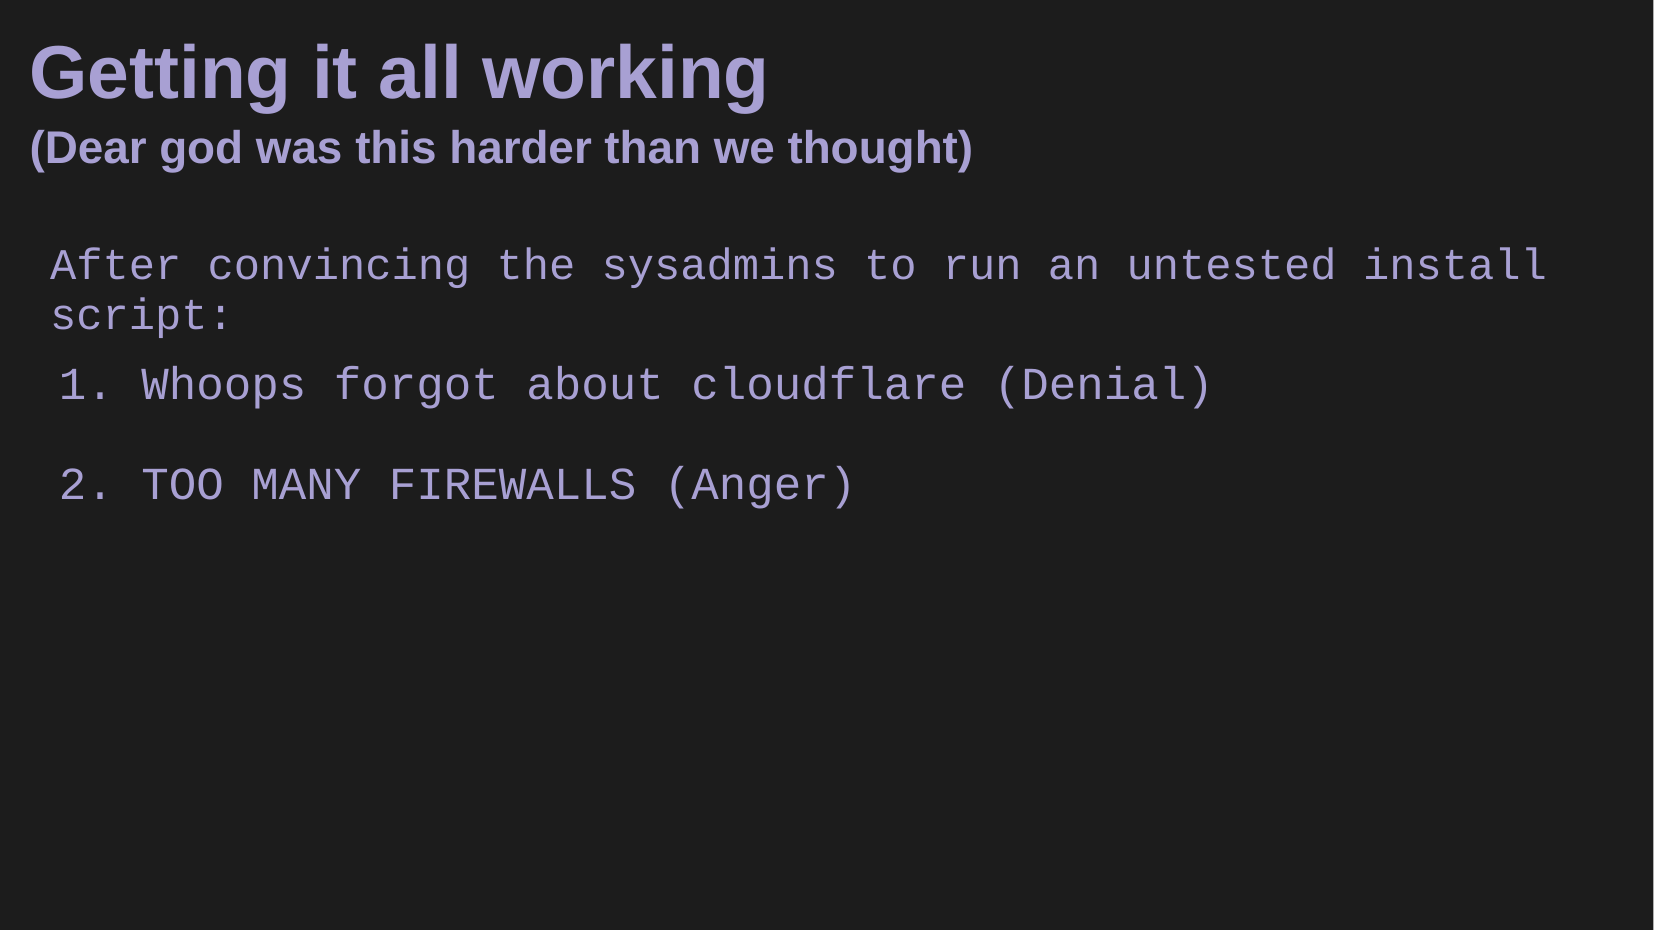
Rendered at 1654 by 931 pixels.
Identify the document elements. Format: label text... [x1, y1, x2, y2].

title Getting it all working [29, 11, 1536, 88]
text_box 1. Whoops forgot about cloudflare (Denial) 2. TOO MANY FIREWALLS (Anger) [0, 354, 1536, 857]
title (Dear god was this harder than we thought) [29, 88, 1536, 207]
text_box After convincing the sysadmins to run an untested install script: [0, 236, 1565, 355]
